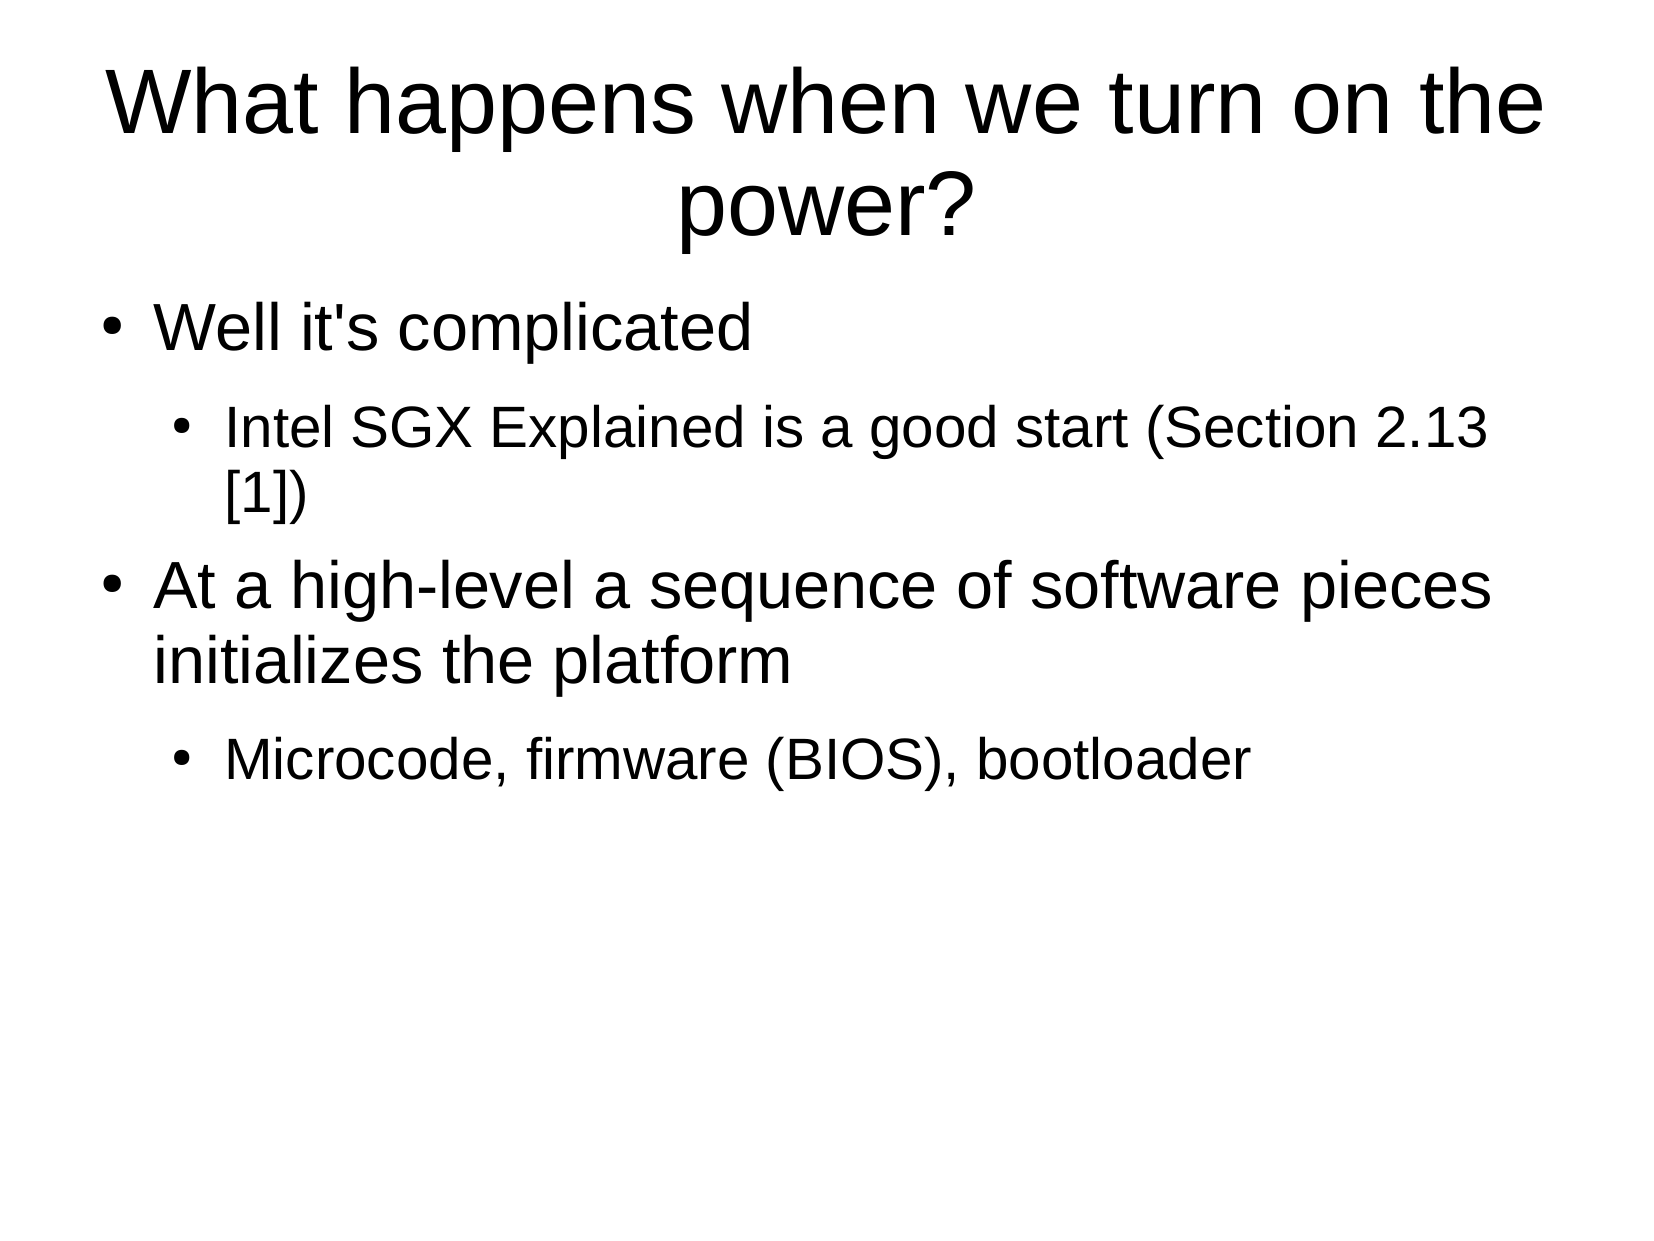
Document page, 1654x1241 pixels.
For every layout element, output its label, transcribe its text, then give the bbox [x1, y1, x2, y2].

list Well it's complicated Intel SGX Explained is a good start (Section 2.13 [1]) At a high-level a sequence of software pieces initializes the platform Microcode, firmware (BIOS), bootloader [82, 290, 1571, 1010]
title What happens when we turn on the power? [82, 49, 1571, 257]
